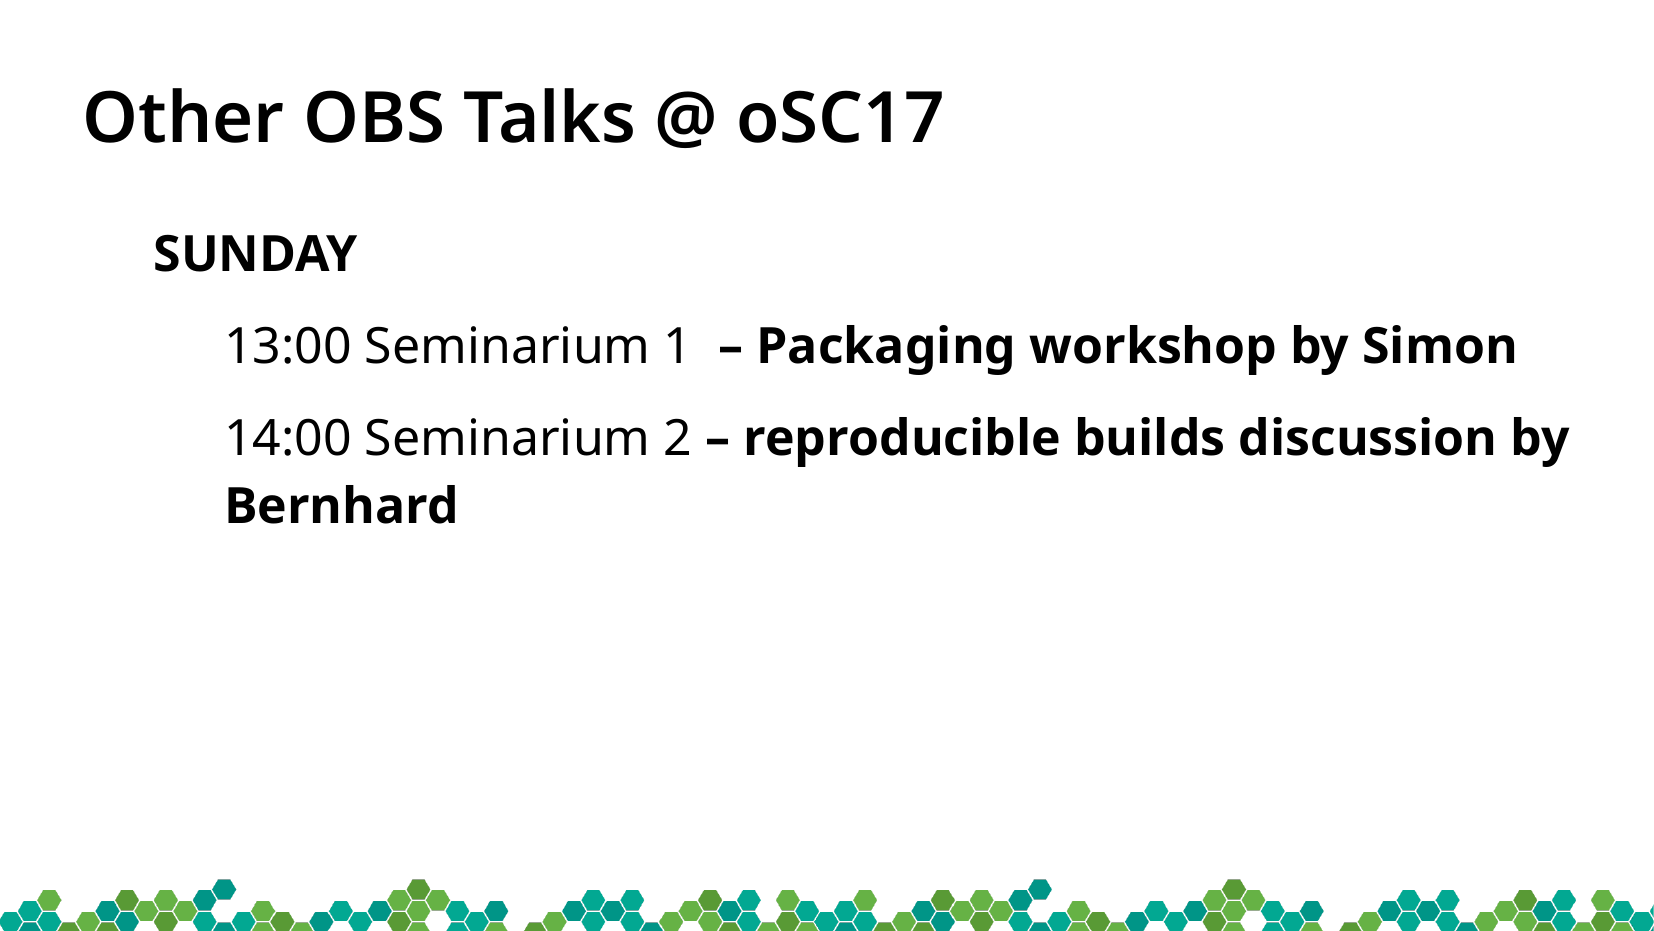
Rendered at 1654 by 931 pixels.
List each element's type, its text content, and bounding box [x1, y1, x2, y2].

picture [0, 871, 1654, 931]
list SUNDAY 13:00 Seminarium 1 – Packaging workshop by Simon 14:00 Seminarium 2 – reproducible builds discussion by Bernhard [82, 217, 1571, 758]
title Other OBS Talks @ oSC17 [82, 37, 1571, 193]
